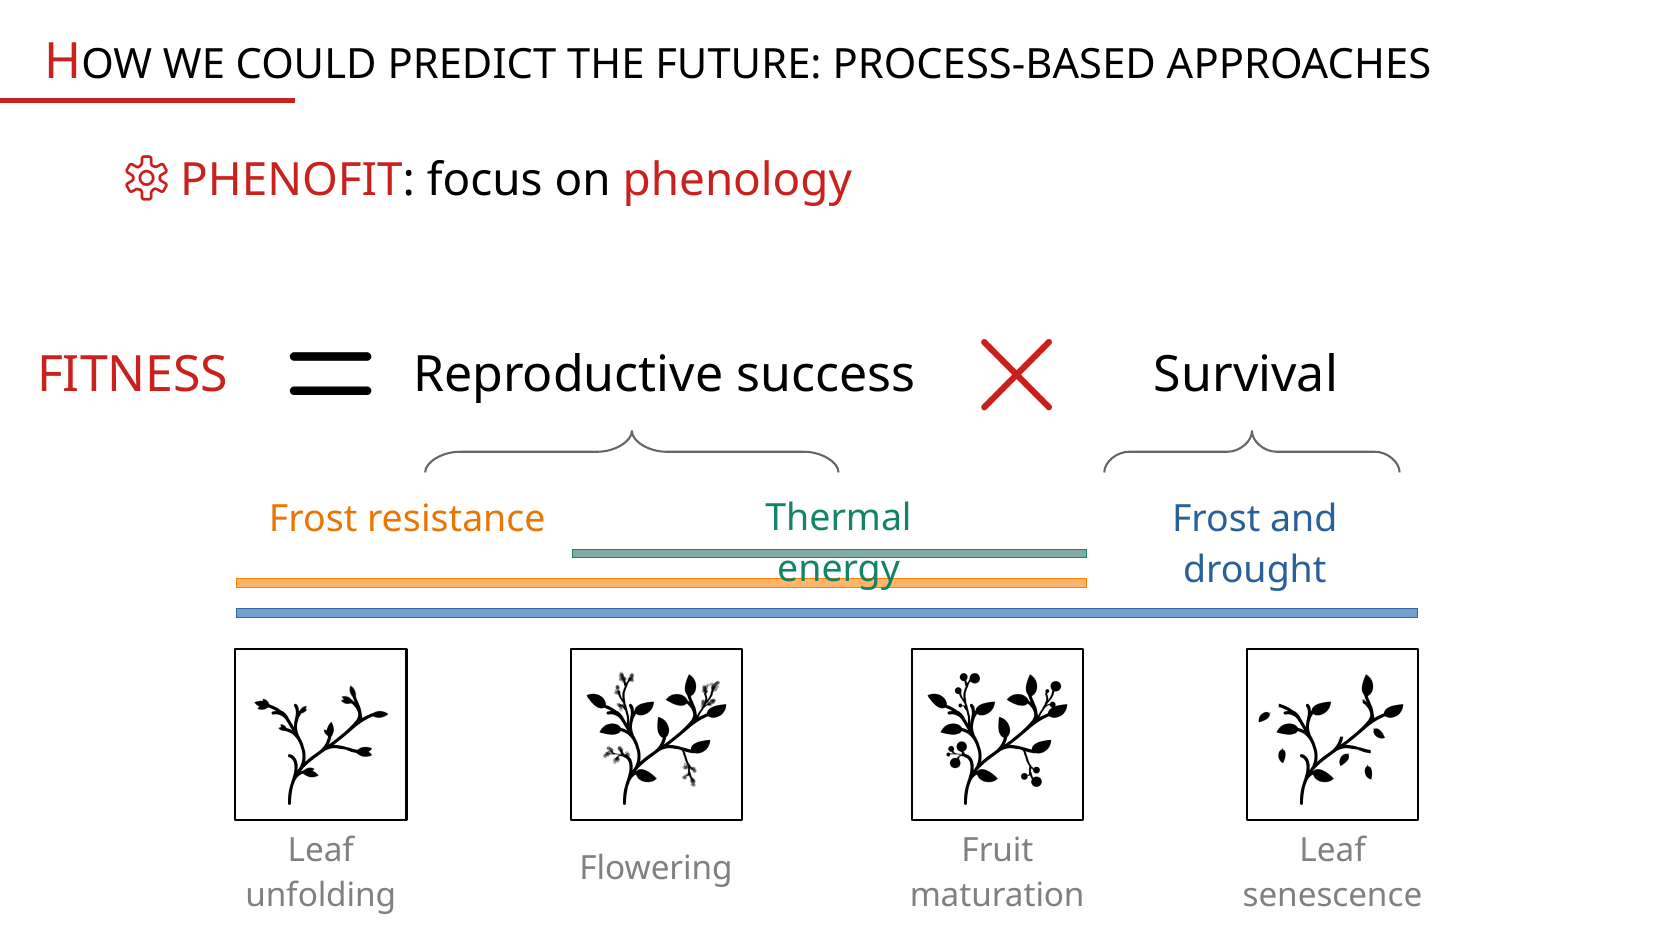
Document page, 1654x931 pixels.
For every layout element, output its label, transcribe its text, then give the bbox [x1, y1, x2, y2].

text_box PHENOFIT: focus on phenology [165, 118, 1625, 237]
text_box HOW WE COULD PREDICT THE FUTURE: PROCESS-BASED APPROACHES [29, 0, 1625, 119]
text_box [572, 549, 1087, 558]
picture [111, 147, 182, 207]
text_box Leaf senescence [1227, 818, 1439, 931]
text_box [236, 608, 1418, 618]
picture [236, 649, 406, 818]
text_box Flowering [550, 836, 762, 909]
text_box Thermal energy [690, 483, 987, 556]
picture [268, 348, 393, 408]
text_box Fruit maturation [891, 818, 1104, 931]
picture [571, 649, 741, 819]
text_box Frost resistance [230, 484, 585, 557]
text_box Survival [1089, 330, 1441, 414]
text_box [236, 578, 874, 588]
text_box FITNESS [0, 330, 266, 414]
text_box [875, 578, 888, 588]
text_box Leaf unfolding [215, 818, 427, 931]
text_box Frost and drought [1092, 484, 1418, 557]
picture [912, 649, 1082, 818]
text_box Reproductive success [295, 330, 944, 414]
picture [1248, 649, 1418, 818]
picture [944, 312, 1089, 420]
text_box [888, 578, 1087, 588]
